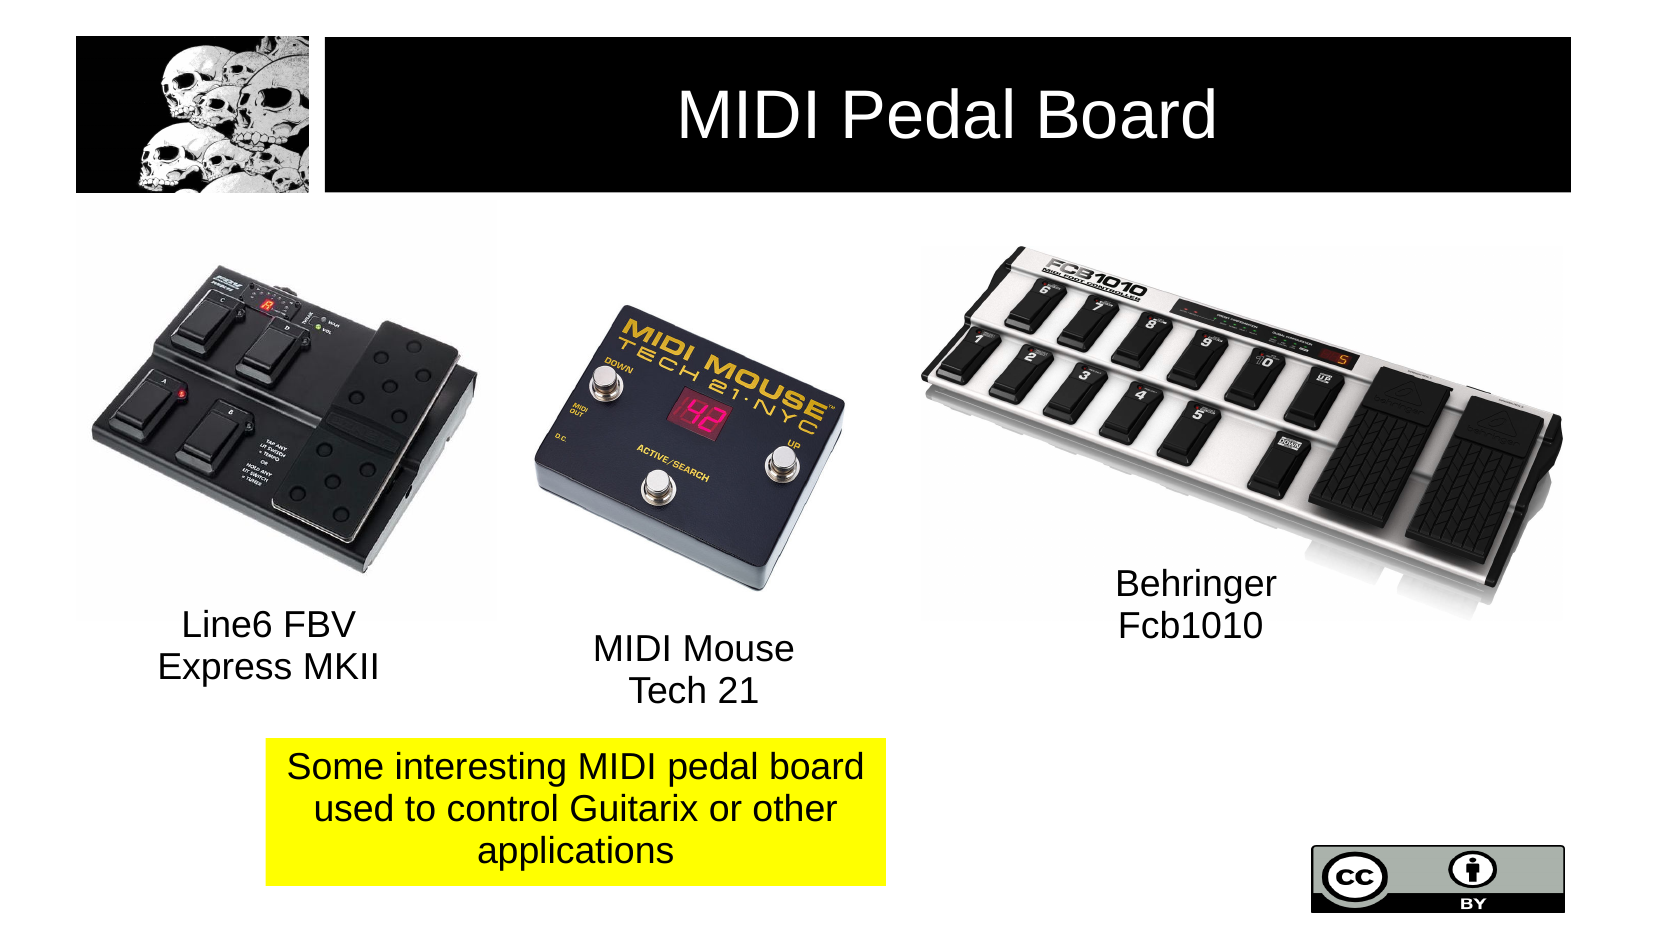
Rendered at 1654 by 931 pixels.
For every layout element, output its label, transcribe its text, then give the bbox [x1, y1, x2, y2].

picture [522, 295, 857, 600]
picture [76, 36, 309, 193]
text_box Some interesting MIDI pedal board used to control Guitarix or other applications [265, 738, 886, 886]
picture [921, 246, 1563, 621]
text_box Behringer Fcb1010 [1092, 555, 1300, 654]
text_box MIDI Mouse Tech 21 [561, 620, 827, 738]
title MIDI Pedal Board [324, 37, 1571, 193]
picture [1311, 845, 1565, 913]
text_box Line6 FBV Express MKII [135, 596, 402, 715]
picture [76, 200, 497, 621]
